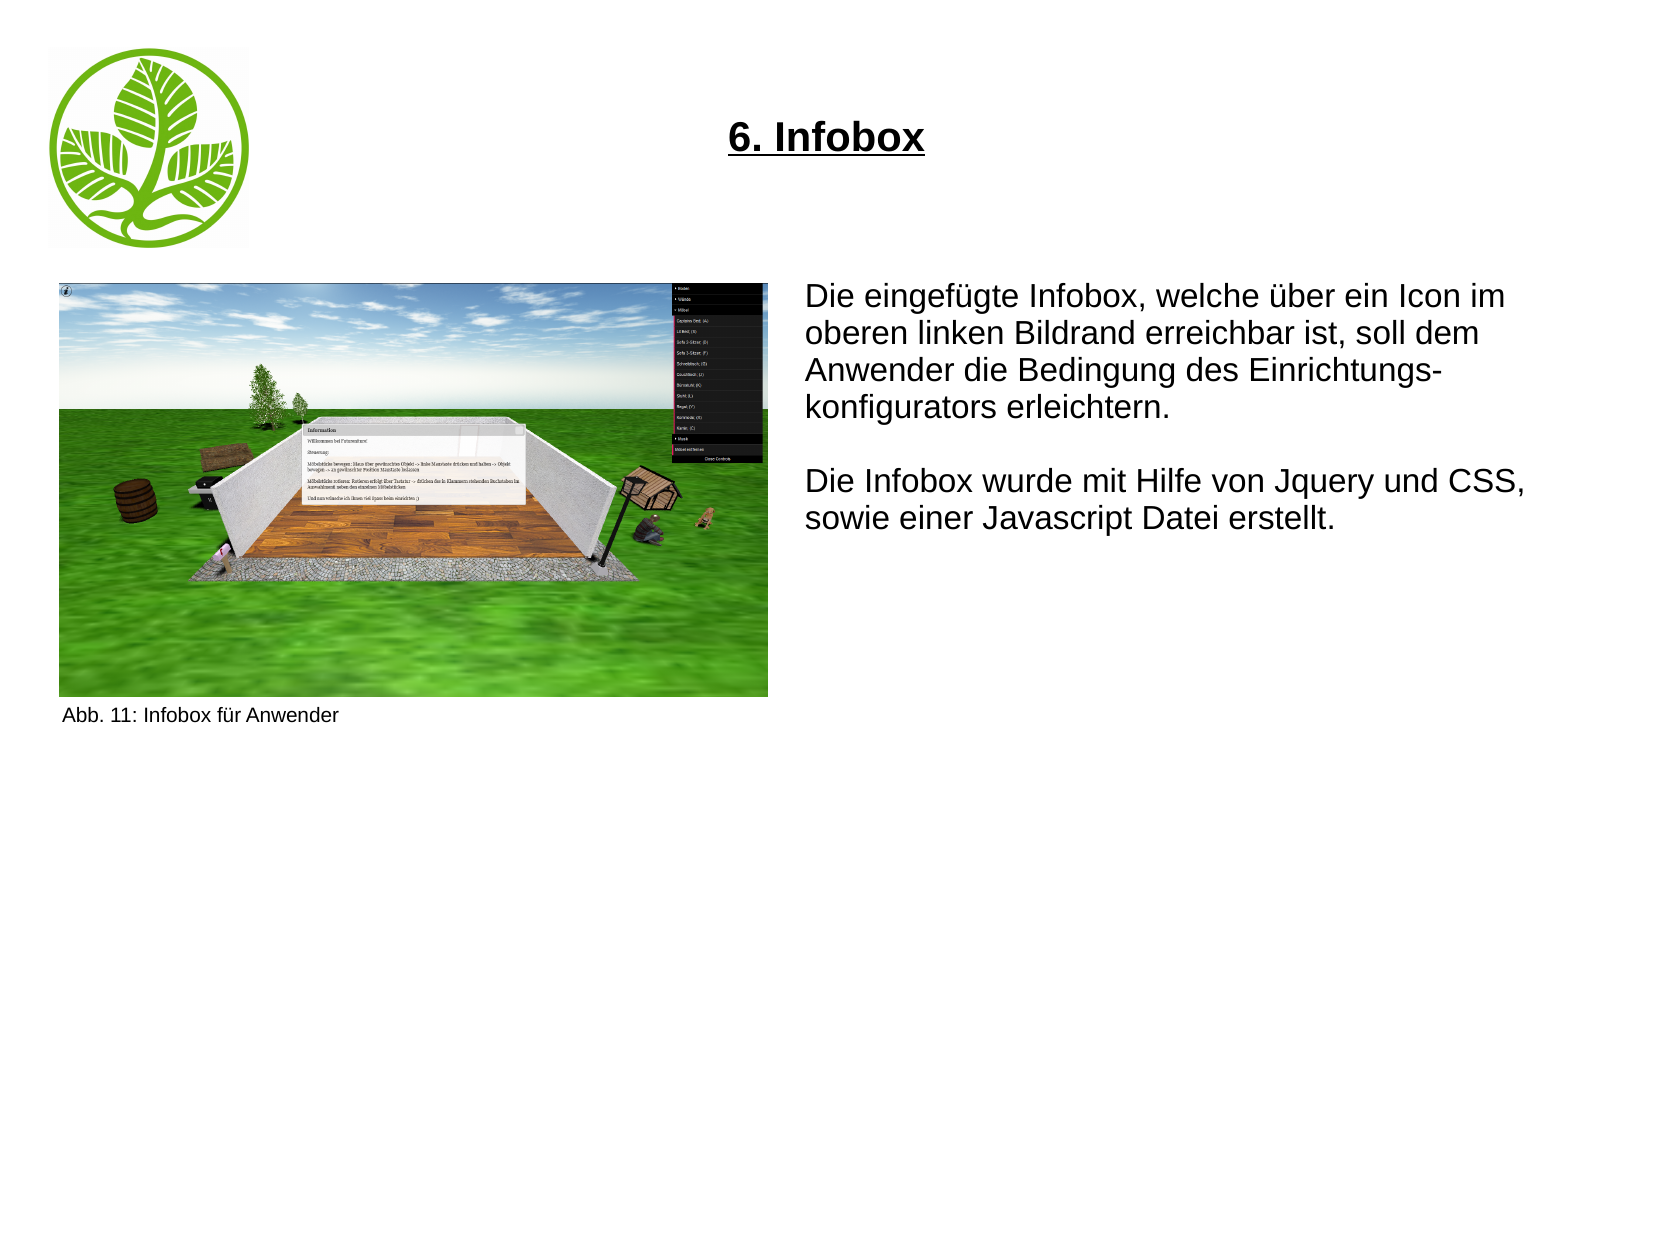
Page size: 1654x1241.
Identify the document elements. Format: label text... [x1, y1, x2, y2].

picture [59, 283, 768, 697]
picture [48, 47, 249, 249]
text_box Die eingefügte Infobox, welche über ein Icon im oberen linken Bildrand erreichbar ist, soll dem Anwender die Bedingung des Einrichtungs-konfigurators erleichtern. Die Infobox wurde mit Hilfe von Jquery und CSS, sowie einer Javascript Datei erstellt. [790, 269, 1631, 743]
text_box Abb. 11: Infobox für Anwender [47, 696, 355, 735]
text_box 6. Infobox [713, 106, 941, 169]
